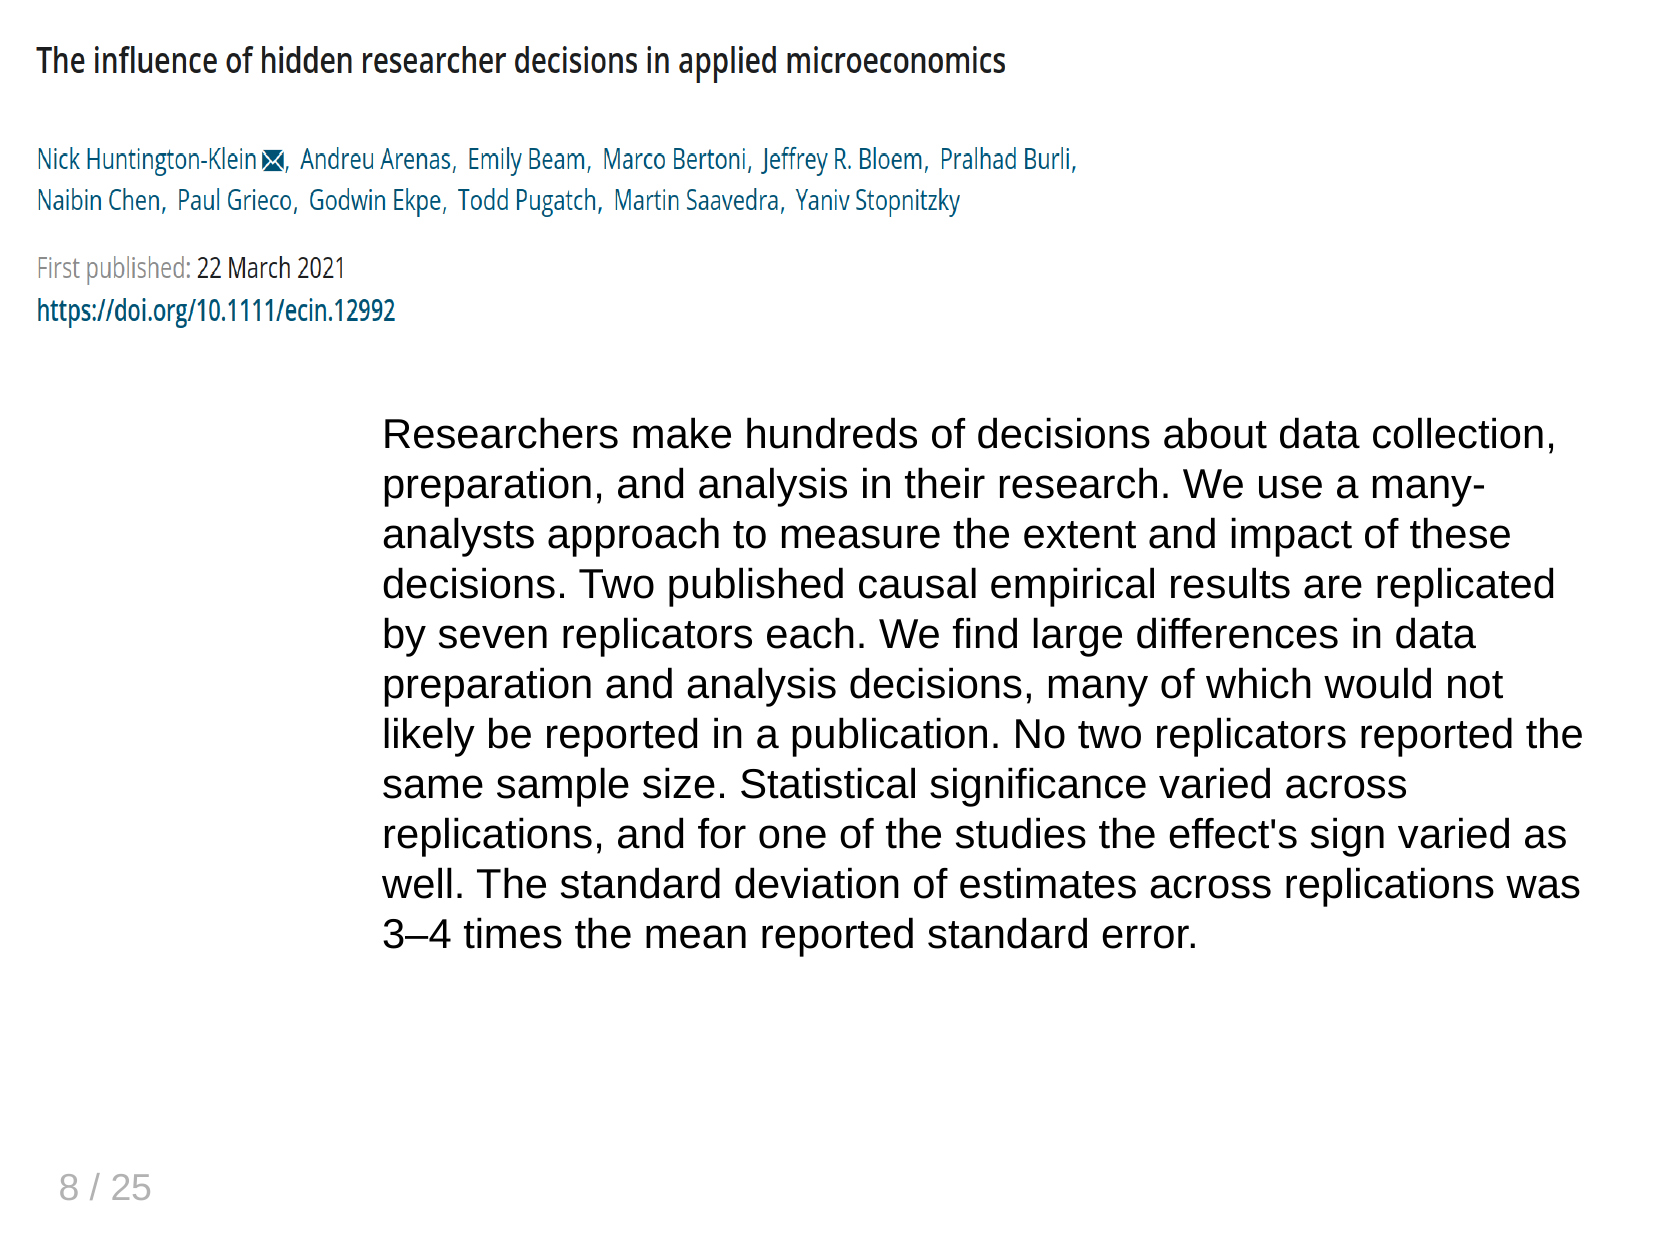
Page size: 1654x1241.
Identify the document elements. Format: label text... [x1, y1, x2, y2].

text_box <number> / 25 [43, 1159, 338, 1236]
text_box Researchers make hundreds of decisions about data collection, preparation, and analysis in their research. We use a many‐analysts approach to measure the extent and impact of these decisions. Two published causal empirical results are replicated by seven replicators each. We find large differences in data preparation and analysis decisions, many of which would not likely be reported in a publication. No two replicators reported the same sample size. Statistical significance varied across replications, and for one of the studies the effect's sign varied as well. The standard deviation of estimates across replications was 3–4 times the mean reported standard error. [368, 399, 1606, 1182]
picture [16, 15, 1093, 354]
